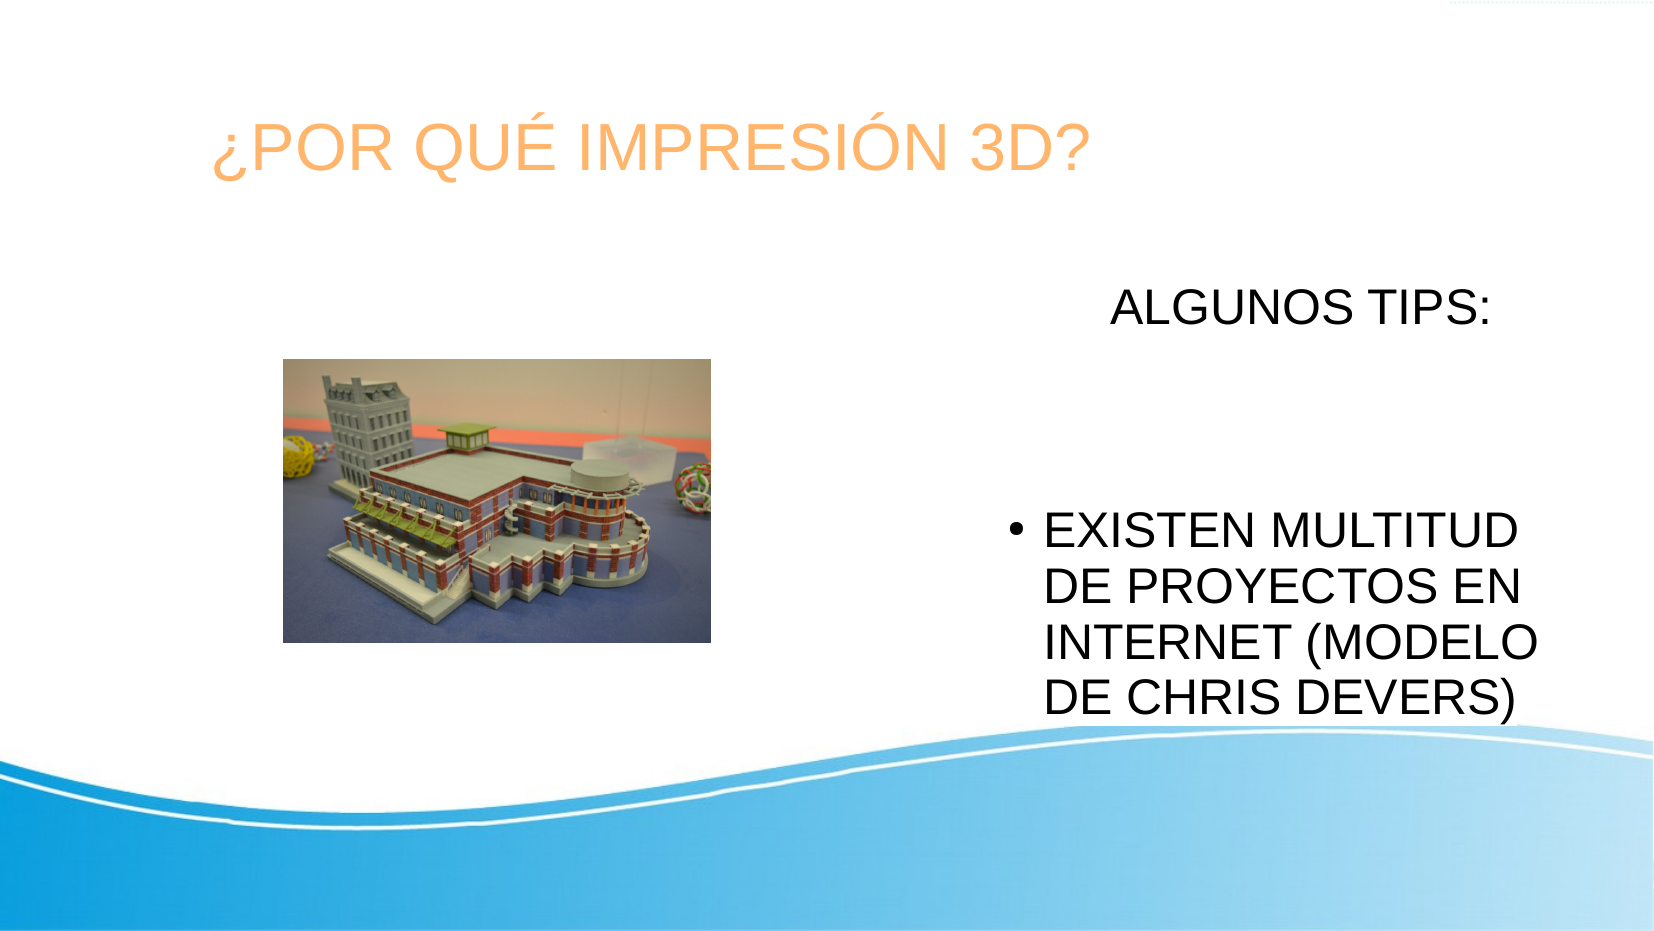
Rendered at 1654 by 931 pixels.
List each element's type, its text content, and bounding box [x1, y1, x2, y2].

text_box ¿POR QUÉ IMPRESIÓN 3D? [195, 102, 1485, 193]
subtitle ALGUNOS TIPS: EXISTEN MULTITUD DE PROYECTOS EN INTERNET (MODELO DE CHRIS DEVERS) [1007, 223, 1560, 837]
picture [0, 0, 1654, 931]
